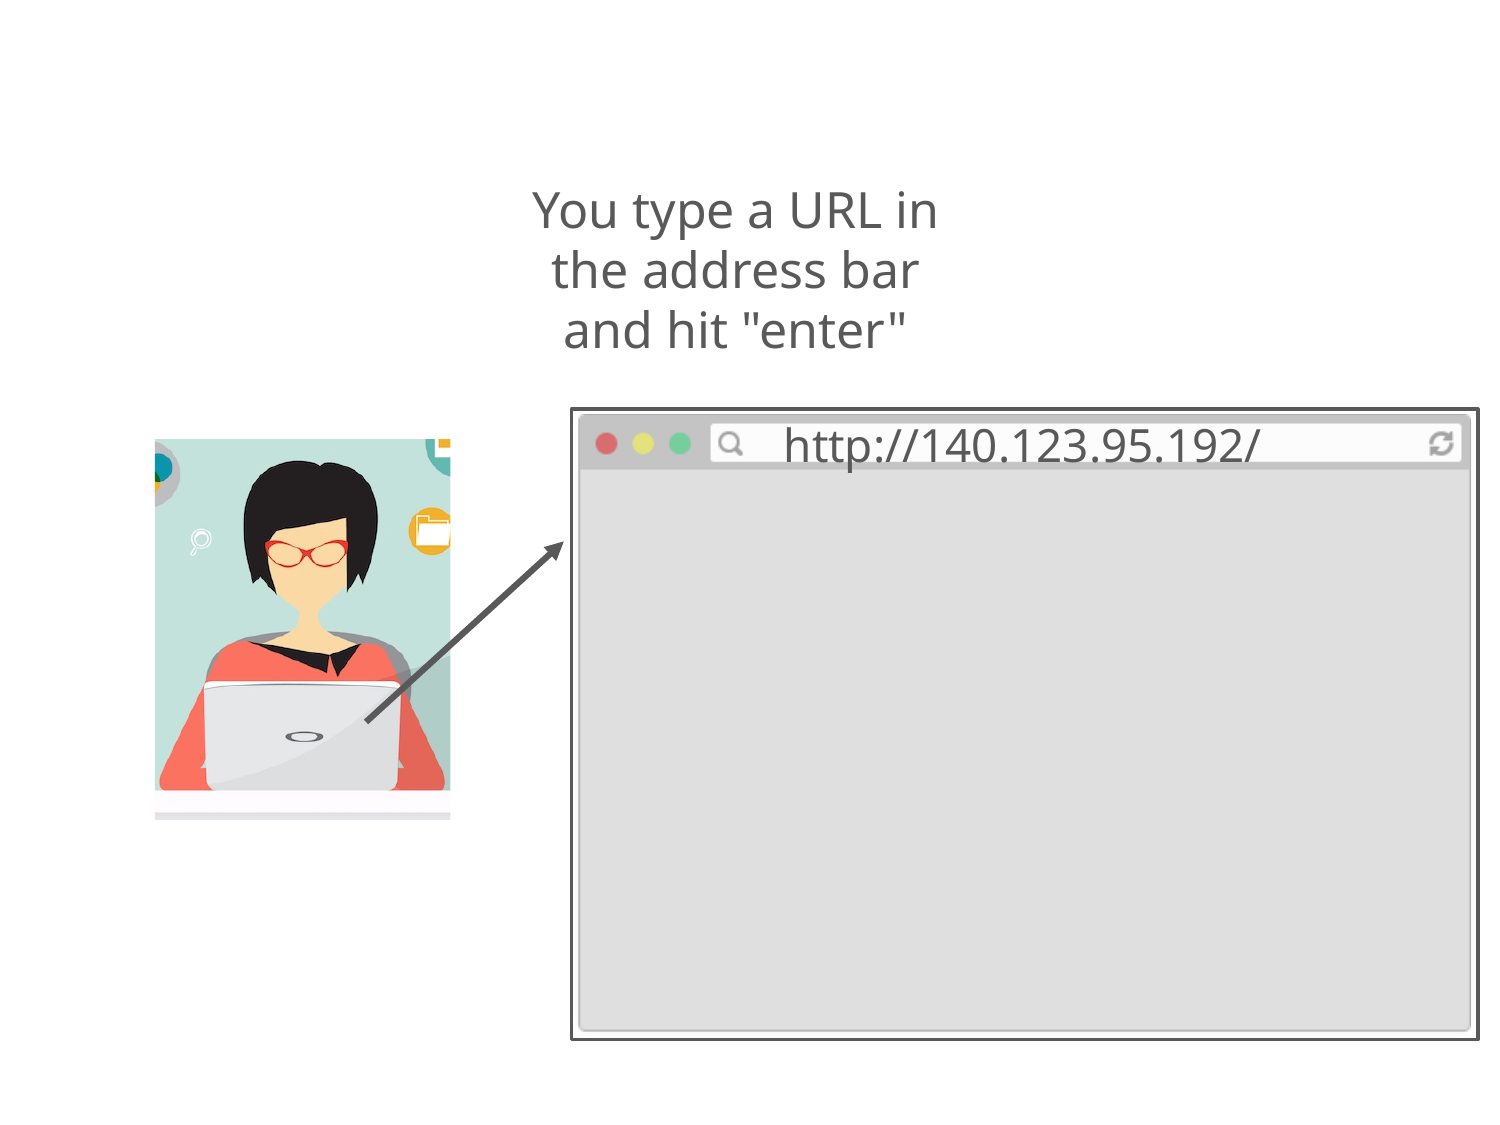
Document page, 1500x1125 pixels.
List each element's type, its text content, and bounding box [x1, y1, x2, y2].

picture [573, 410, 1477, 1039]
text_box http://140.123.95.192/ [769, 402, 1500, 543]
list You type a URL in the address bar and hit "enter" [514, 163, 958, 400]
picture [154, 439, 451, 820]
